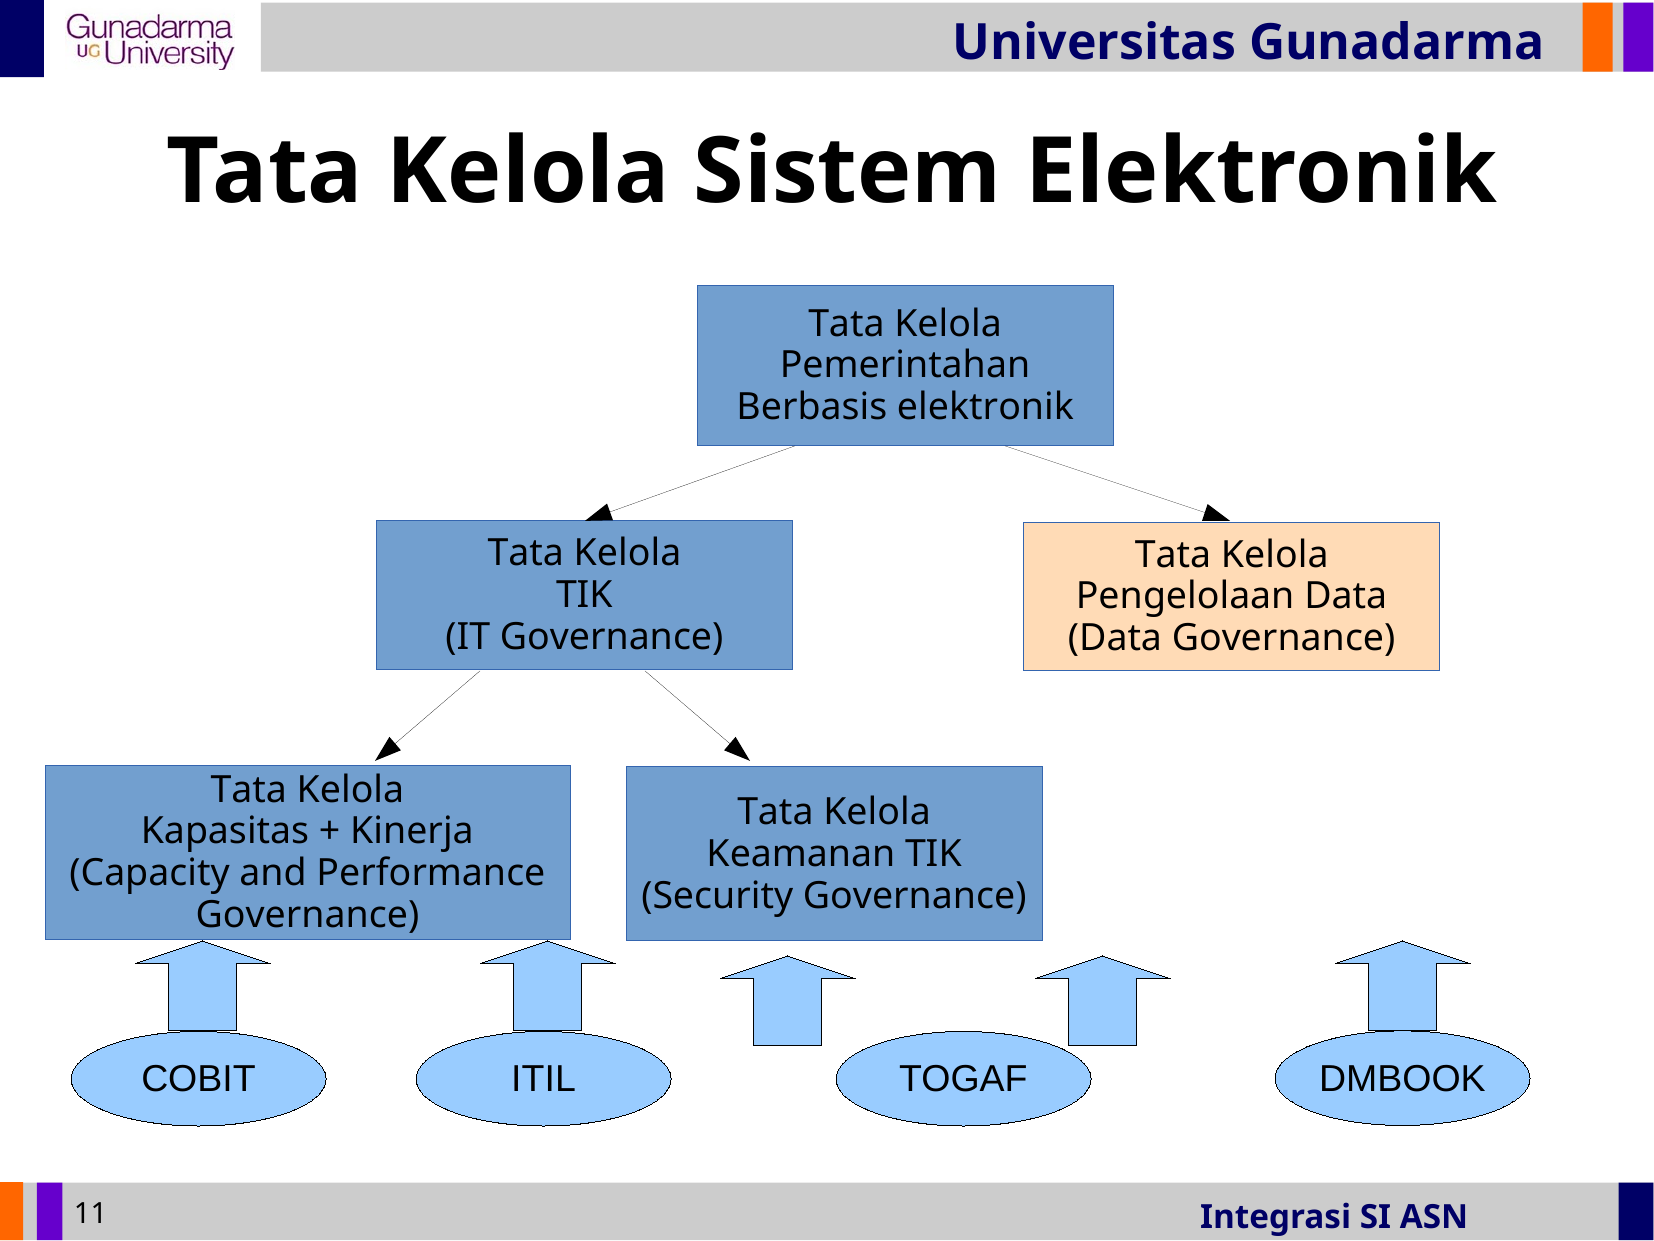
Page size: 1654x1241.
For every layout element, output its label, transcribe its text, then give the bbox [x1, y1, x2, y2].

text_box Tata Kelola Kapasitas + Kinerja (Capacity and Performance Governance) [45, 765, 571, 940]
picture [65, 0, 235, 64]
text_box [720, 955, 856, 1046]
text_box Tata Kelola TIK (IT Governance) [376, 520, 793, 670]
text_box COBIT [71, 1031, 327, 1127]
text_box DMBOOK [1275, 1031, 1531, 1126]
text_box ITIL [416, 1031, 672, 1127]
text_box [480, 940, 616, 1031]
title Tata Kelola Sistem Elektronik [30, 64, 1636, 271]
text_box [1335, 940, 1471, 1031]
text_box TOGAF [836, 1031, 1092, 1127]
text_box Tata Kelola Keamanan TIK (Security Governance) [626, 766, 1043, 941]
text_box Tata Kelola Pemerintahan Berbasis elektronik [697, 285, 1114, 446]
text_box [135, 940, 271, 1031]
text_box Tata Kelola Pengelolaan Data (Data Governance) [1023, 522, 1440, 671]
text_box [1035, 955, 1171, 1046]
